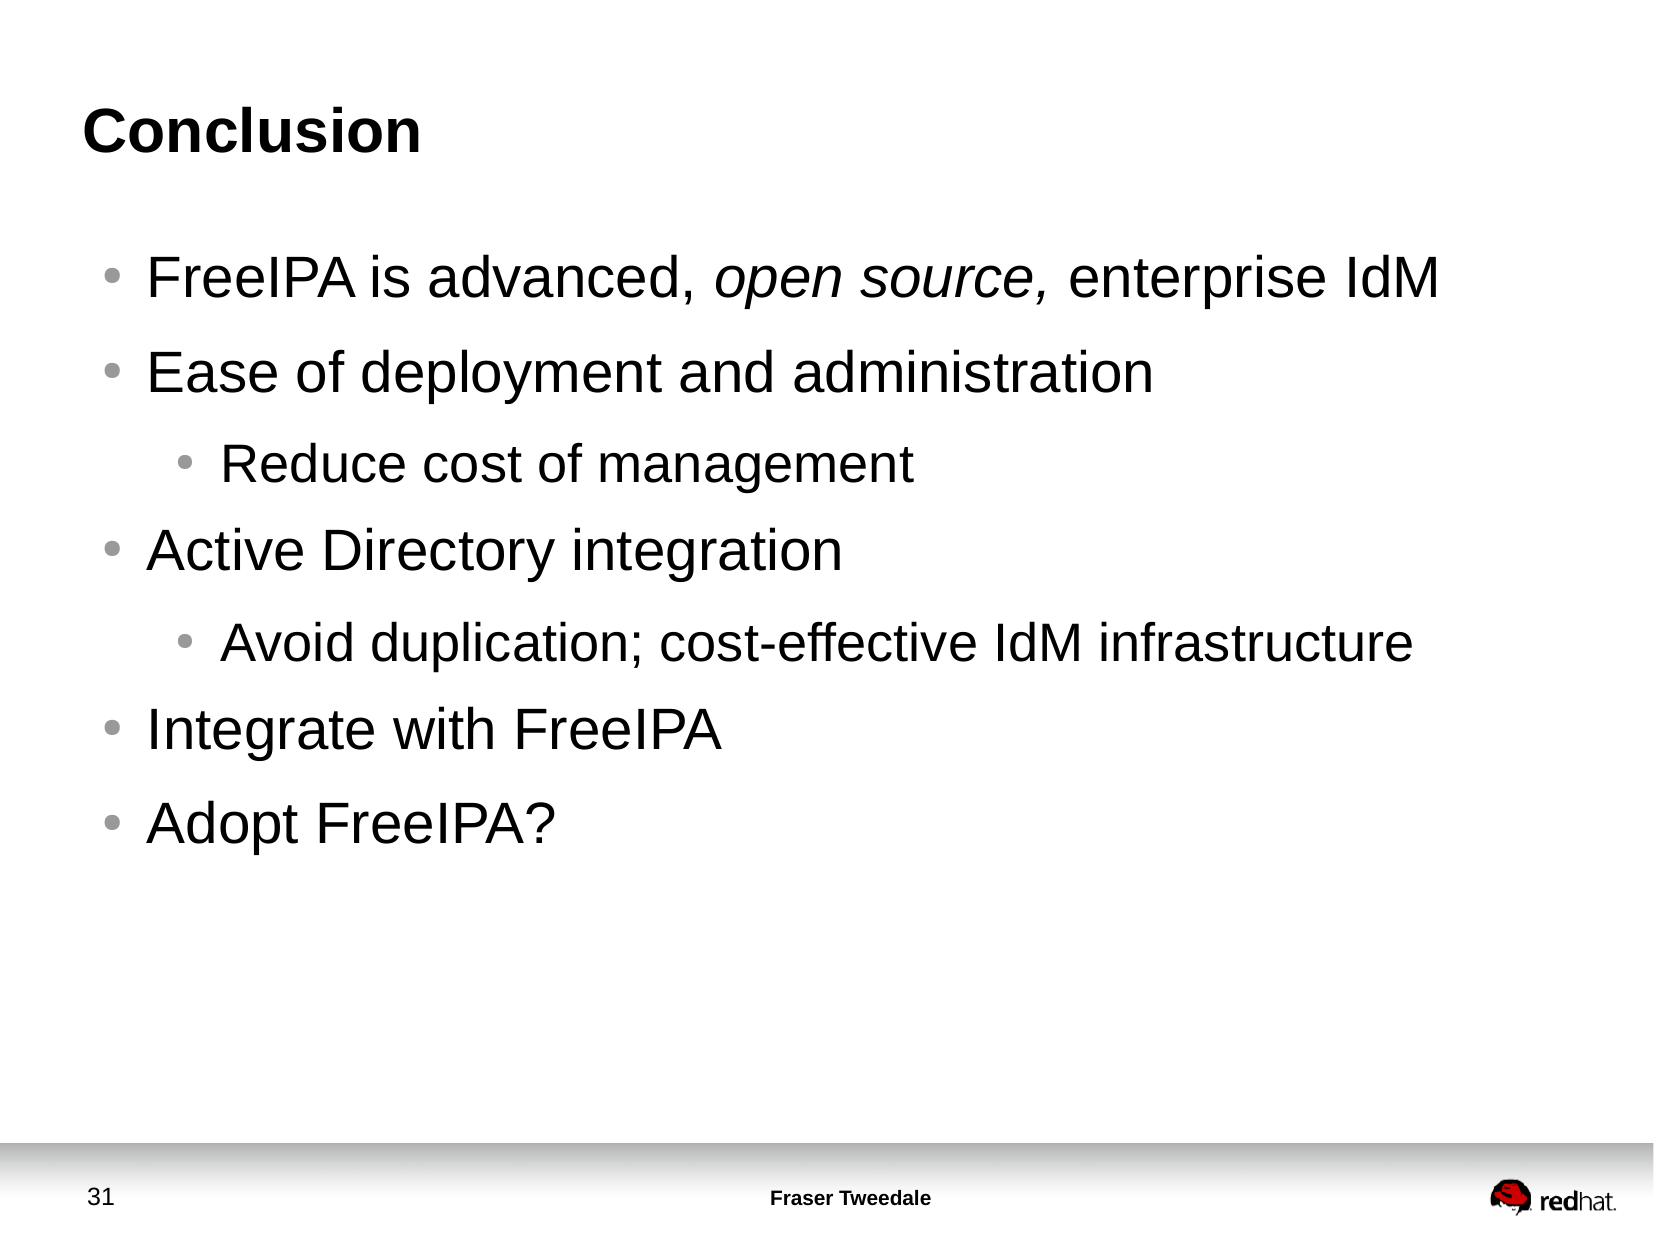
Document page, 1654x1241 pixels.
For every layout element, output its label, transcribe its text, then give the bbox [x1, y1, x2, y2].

picture [0, 1143, 1654, 1241]
title Conclusion [82, 37, 1571, 226]
list FreeIPA is advanced, open source, enterprise IdM Ease of deployment and administration Reduce cost of management Active Directory integration Avoid duplication; cost-effective IdM infrastructure Integrate with FreeIPA Adopt FreeIPA? [86, 244, 1576, 1039]
